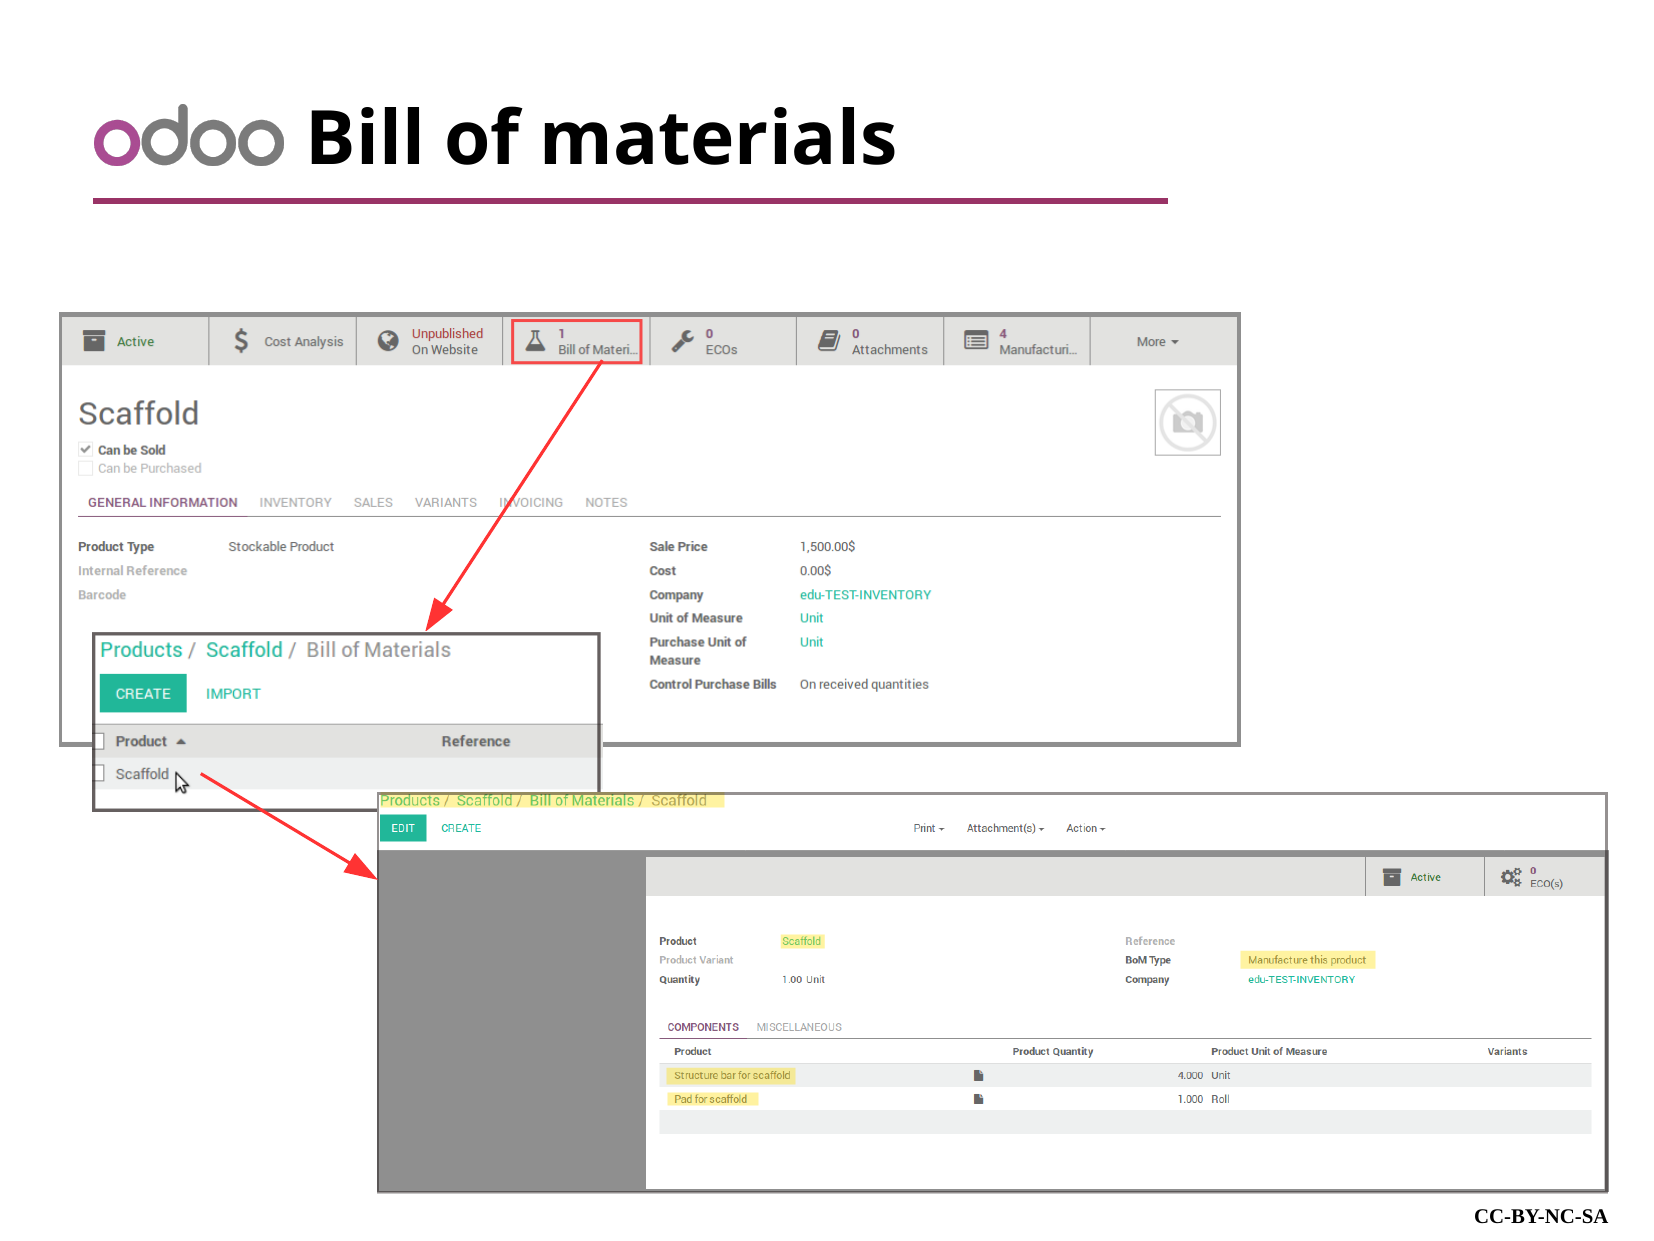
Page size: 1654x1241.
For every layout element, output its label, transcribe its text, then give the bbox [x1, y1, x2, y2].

picture [94, 104, 284, 166]
picture [59, 312, 1609, 1194]
title Bill of materials [305, 31, 1569, 239]
